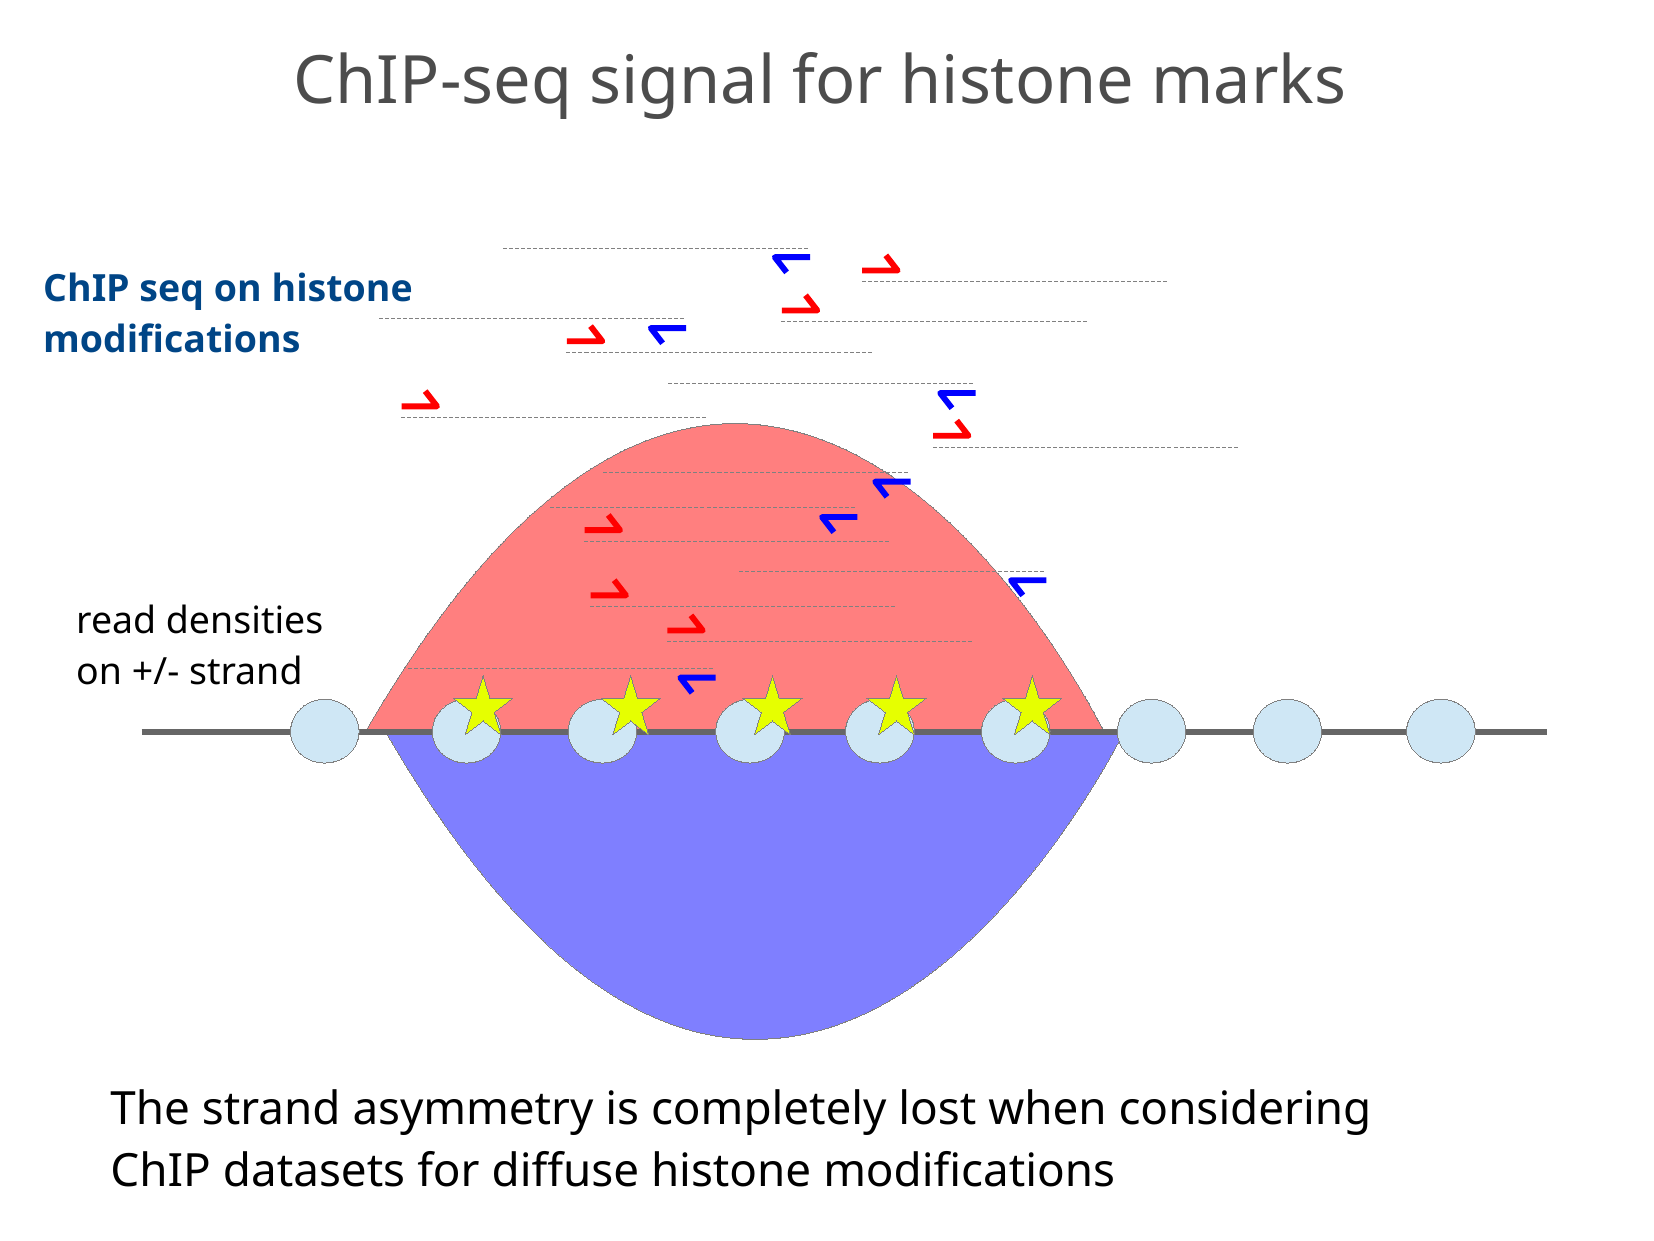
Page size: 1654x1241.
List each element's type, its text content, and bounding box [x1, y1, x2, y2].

text_box [366, 423, 1186, 1040]
text_box [290, 699, 360, 764]
text_box [1406, 699, 1476, 764]
text_box The strand asymmetry is completely lost when considering ChIP datasets for diffuse histone modifications [95, 1067, 1481, 1190]
text_box read densities on +/- strand [61, 585, 356, 689]
text_box [1253, 699, 1322, 764]
text_box ChIP seq on histone modifications [28, 253, 478, 357]
title ChIP-seq signal for histone marks [76, 2, 1565, 154]
